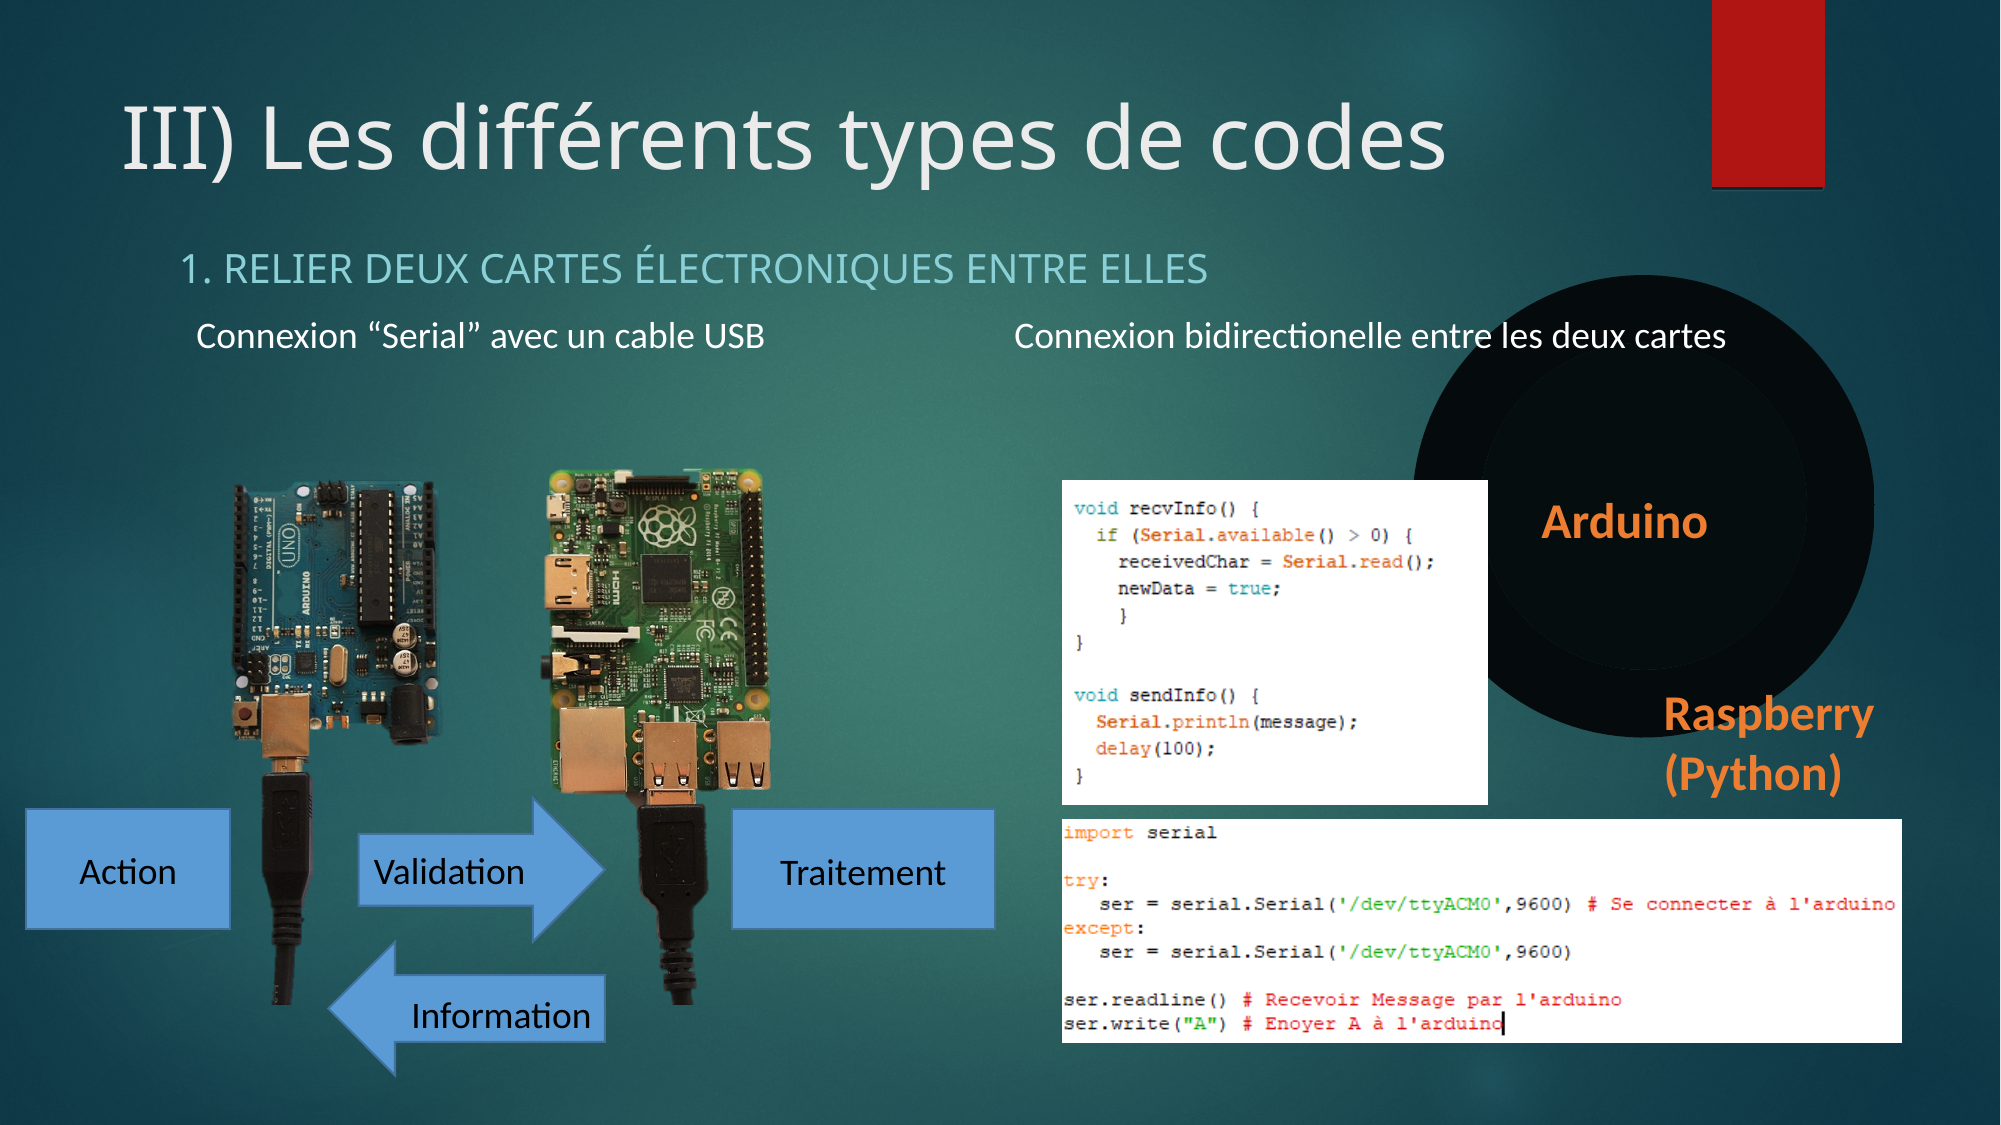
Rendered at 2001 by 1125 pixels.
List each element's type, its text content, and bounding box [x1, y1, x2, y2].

text_box Arduino [1526, 480, 1869, 557]
text_box Raspberry (Python) [1648, 672, 1898, 810]
text_box Connexion bidirectionelle entre les deux cartes [999, 304, 1753, 365]
text_box [358, 797, 605, 942]
text_box Action [64, 839, 261, 901]
list 1. Relier deux cartes électroniques entre elles [163, 240, 1246, 305]
text_box Validation [358, 839, 563, 901]
text_box Traitement [765, 840, 981, 901]
text_box [328, 941, 605, 1076]
title III) Les différents types de codes [106, 74, 1649, 305]
text_box [26, 809, 230, 929]
text_box [732, 809, 995, 929]
picture [1062, 480, 1488, 805]
text_box Information [396, 983, 624, 1045]
text_box Connexion “Serial” avec un cable USB [181, 304, 868, 365]
picture [127, 427, 898, 1005]
picture [1062, 819, 1902, 1043]
